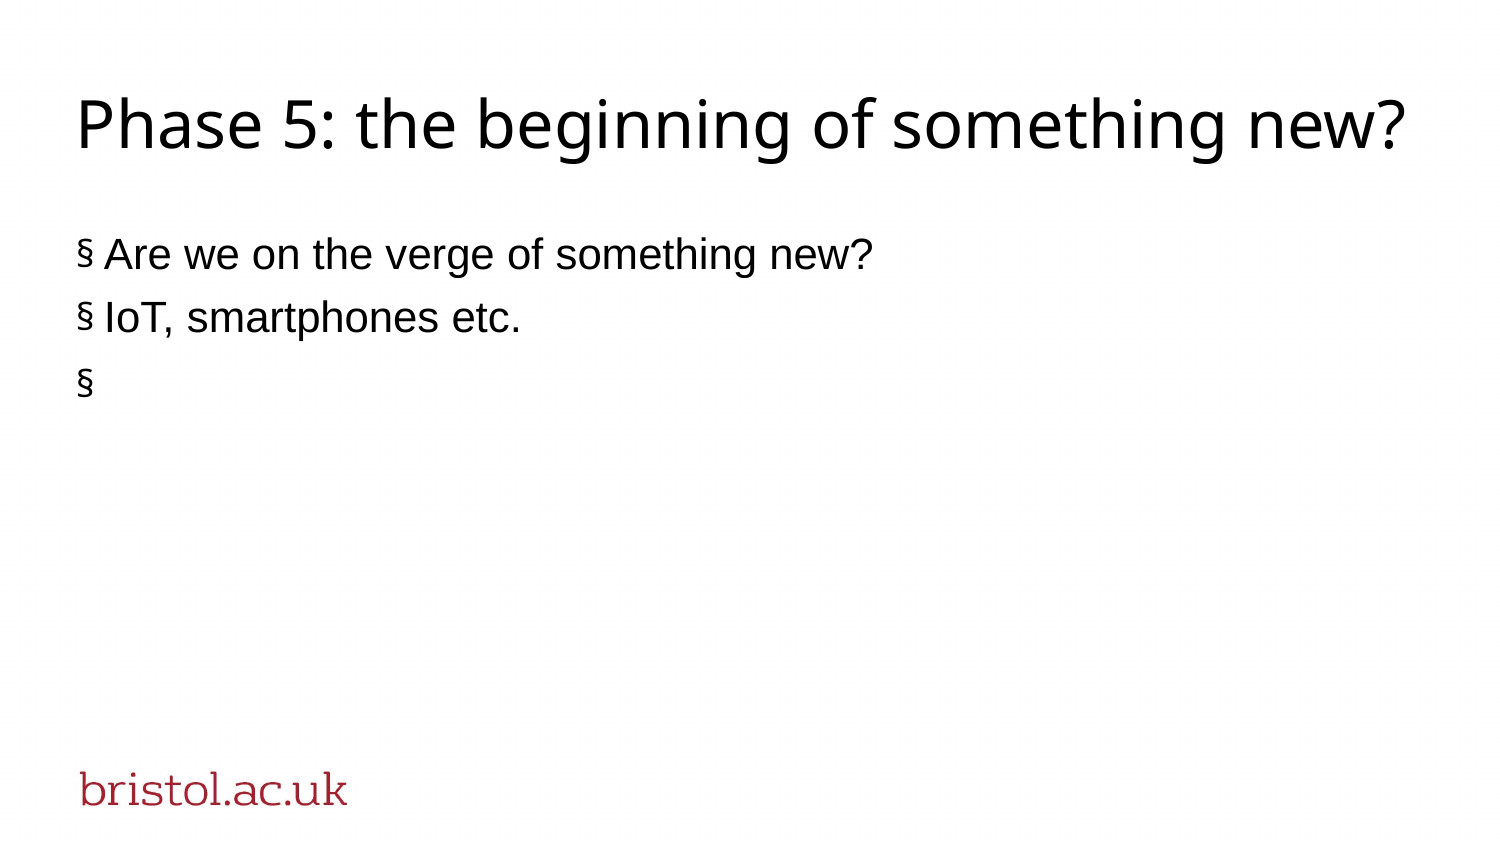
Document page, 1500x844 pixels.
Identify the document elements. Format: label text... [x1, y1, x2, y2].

title Phase 5: the beginning of something new? [60, 44, 1440, 209]
list Are we on the verge of something new? IoT, smartphones etc. [60, 224, 1440, 699]
